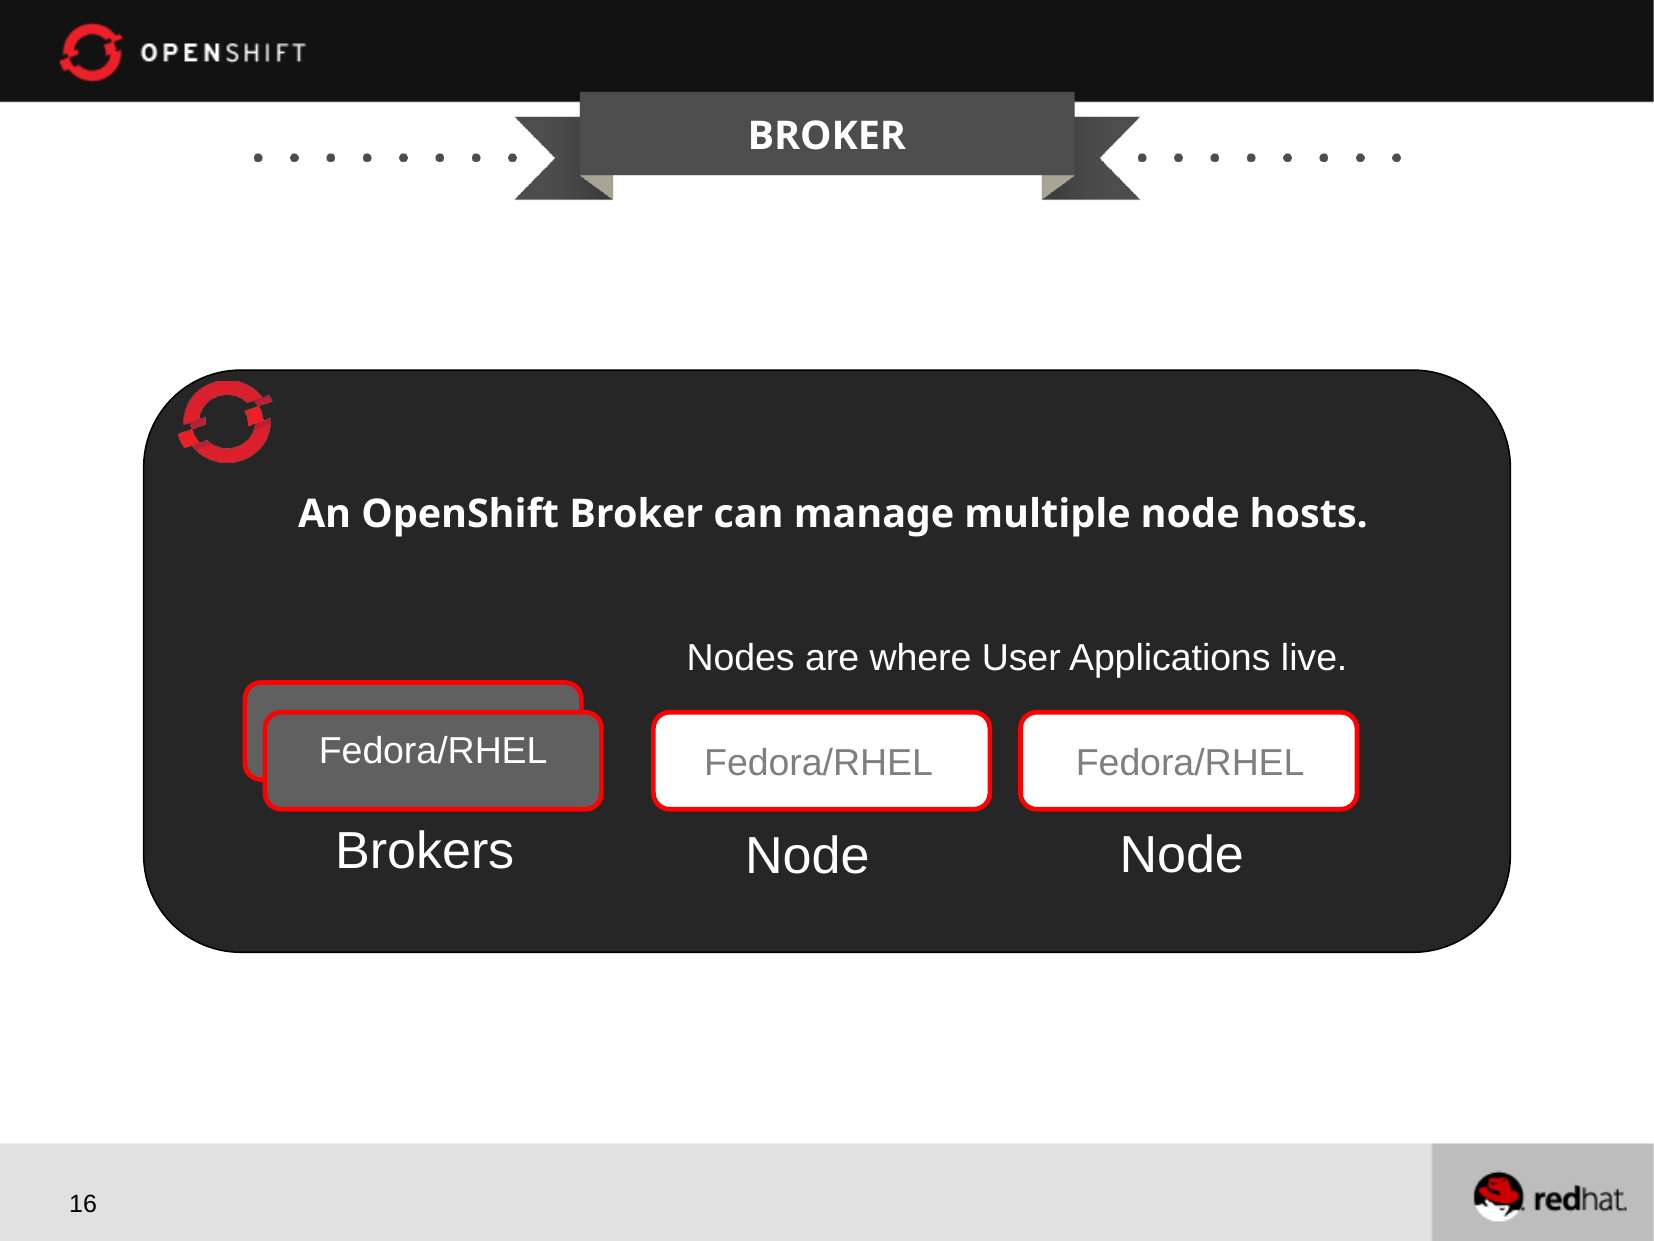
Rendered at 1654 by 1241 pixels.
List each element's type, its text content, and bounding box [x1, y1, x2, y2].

text_box Fedora/RHEL [650, 730, 987, 791]
text_box Brokers [320, 809, 530, 887]
text_box Fedora/RHEL [264, 718, 602, 778]
text_box An OpenShift Broker can manage multiple node hosts. [177, 480, 1511, 545]
text_box BROKER [581, 101, 1073, 166]
picture [0, 0, 1654, 1241]
text_box [143, 370, 1511, 953]
text_box Node [1104, 813, 1260, 891]
text_box Nodes are where User Applications live. [670, 624, 1374, 687]
text_box Node [730, 814, 885, 892]
text_box Fedora/RHEL [1021, 730, 1359, 791]
